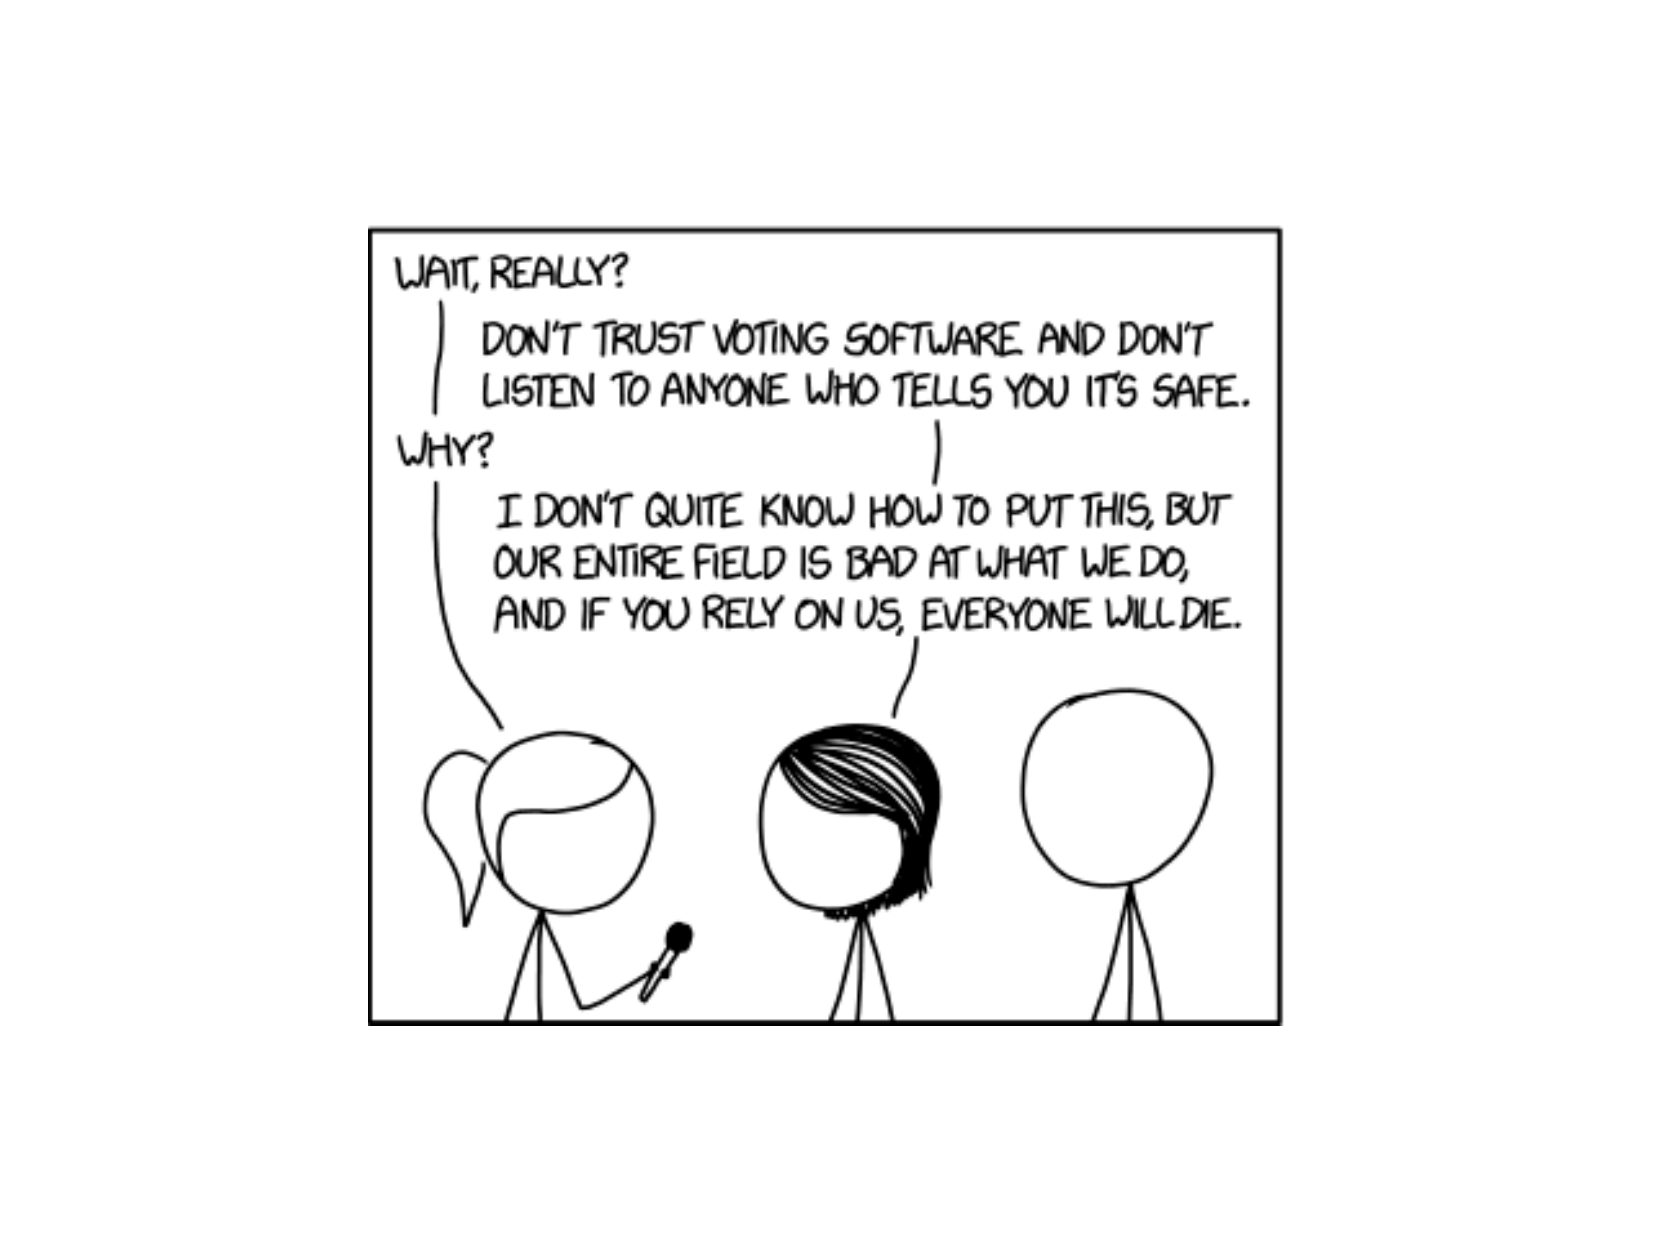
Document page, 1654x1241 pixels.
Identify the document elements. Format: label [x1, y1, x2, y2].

picture [368, 214, 1286, 1026]
